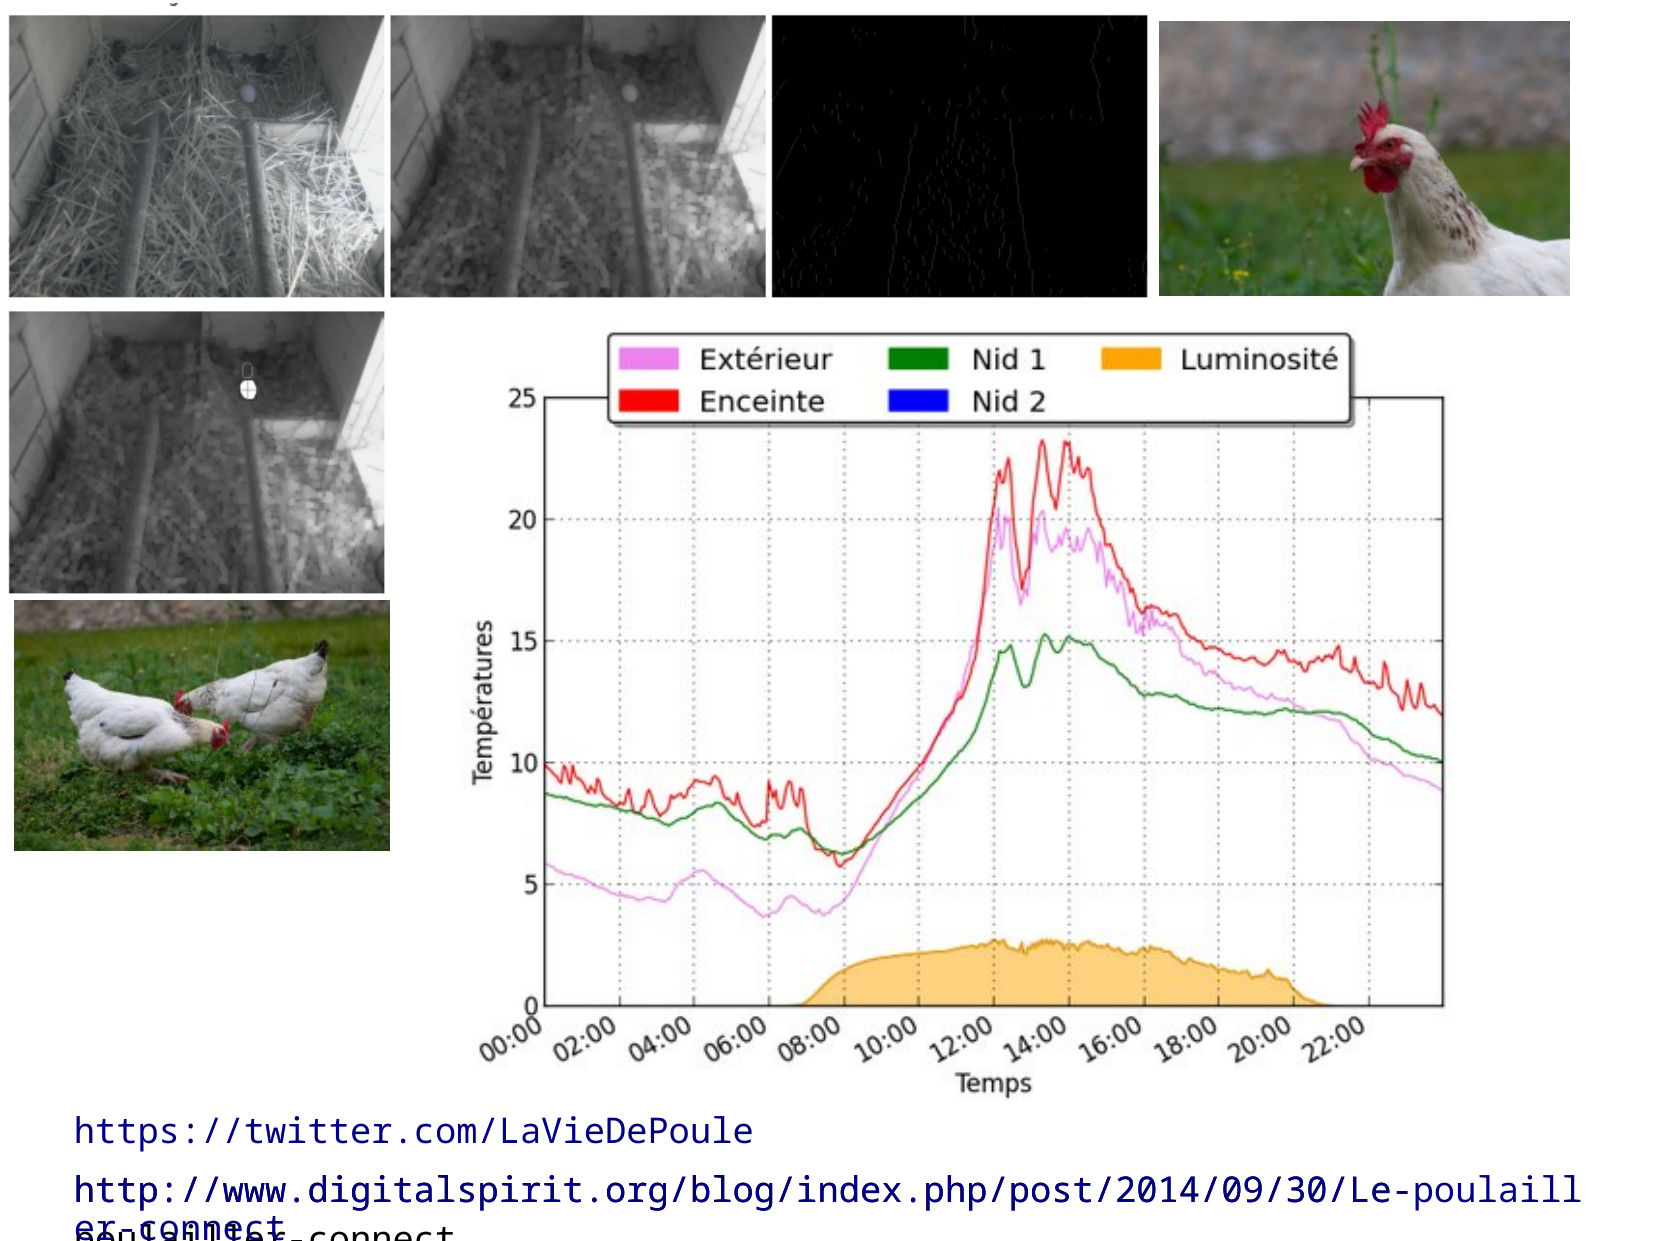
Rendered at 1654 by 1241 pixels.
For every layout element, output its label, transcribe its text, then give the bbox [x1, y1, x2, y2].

text_box https://twitter.com/LaVieDePoule [59, 1098, 1607, 1157]
text_box http://www.digitalspirit.org/blog/index.php/post/2014/09/30/Le-poulailler-connect [59, 1157, 1607, 1241]
picture [0, 3, 1570, 1098]
